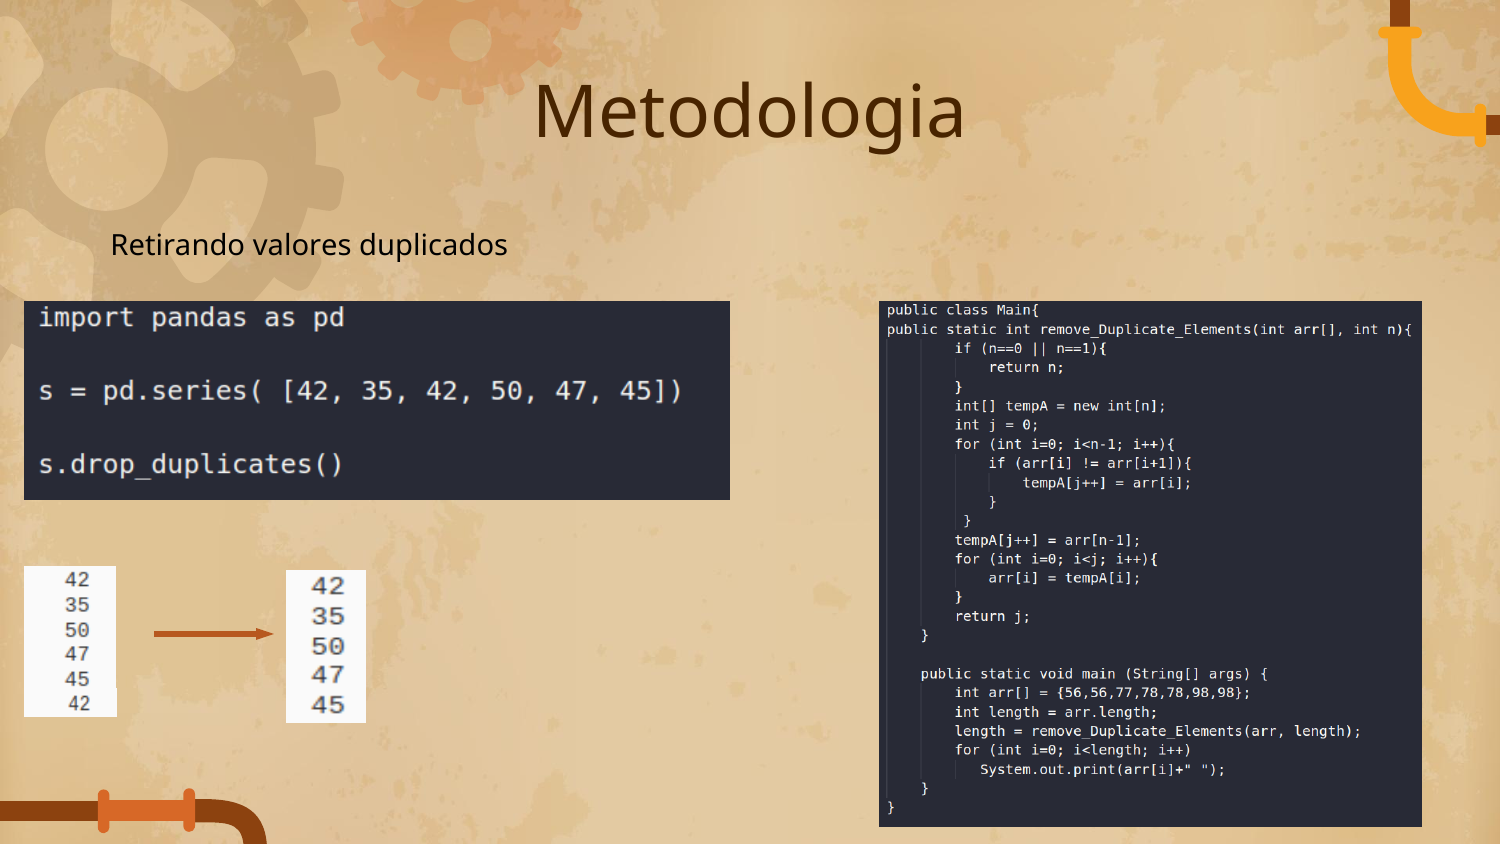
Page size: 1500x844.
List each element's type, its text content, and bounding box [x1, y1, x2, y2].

picture [24, 566, 117, 717]
text_box Retirando valores duplicados [95, 210, 1454, 277]
title Metodologia [116, 49, 1384, 127]
picture [24, 301, 730, 500]
picture [879, 301, 1422, 827]
picture [286, 570, 366, 723]
